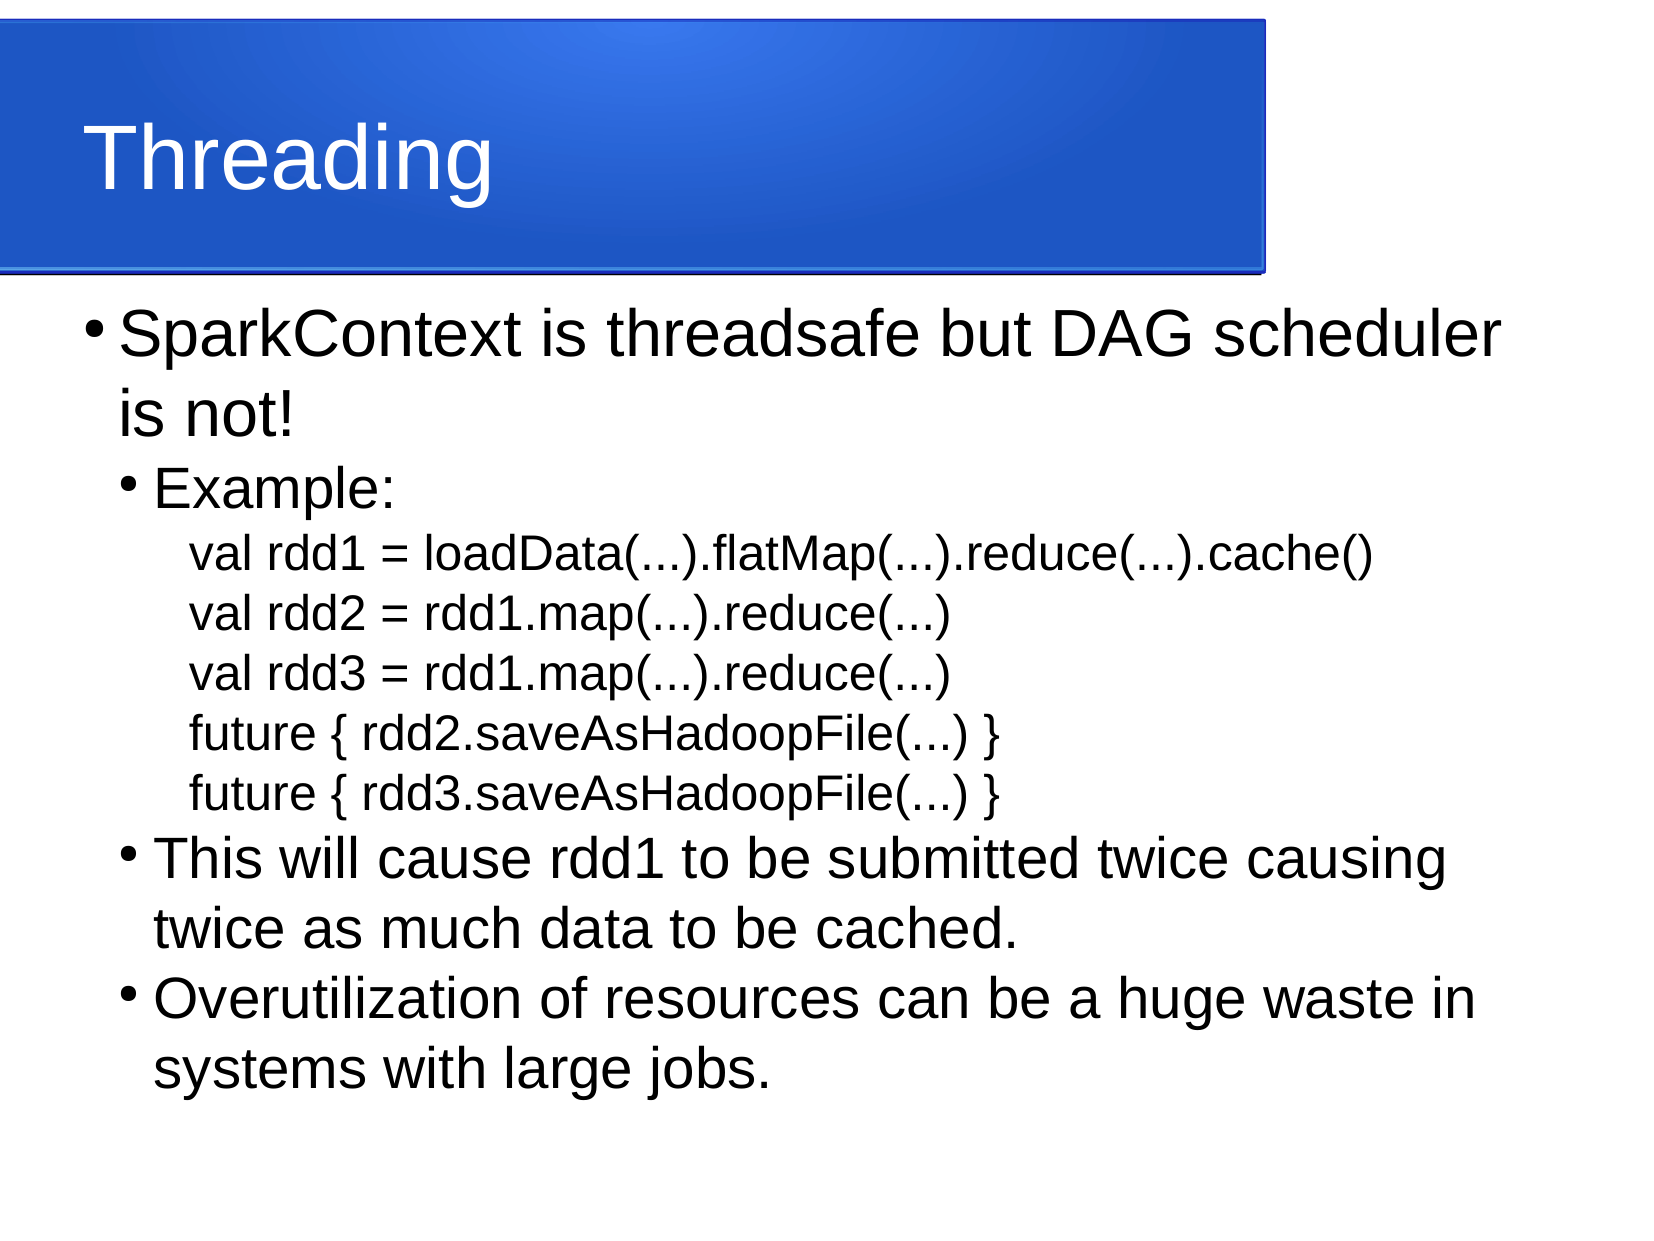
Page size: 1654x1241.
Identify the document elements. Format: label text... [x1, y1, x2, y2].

text_box SparkContext is threadsafe but DAG scheduler is not! Example: val rdd1 = loadData(...).flatMap(...).reduce(...).cache() val rdd2 = rdd1.map(...).reduce(...) val rdd3 = rdd1.map(...).reduce(...) future { rdd2.saveAsHadoopFile(...) } future { rdd3.saveAsHadoopFile(...) } This will cause rdd1 to be submitted twice causing twice as much data to be cached. Overutilization of resources can be a huge waste in systems with large jobs. [82, 290, 1570, 1010]
picture [0, 17, 1269, 282]
text_box Threading [82, 49, 1570, 257]
